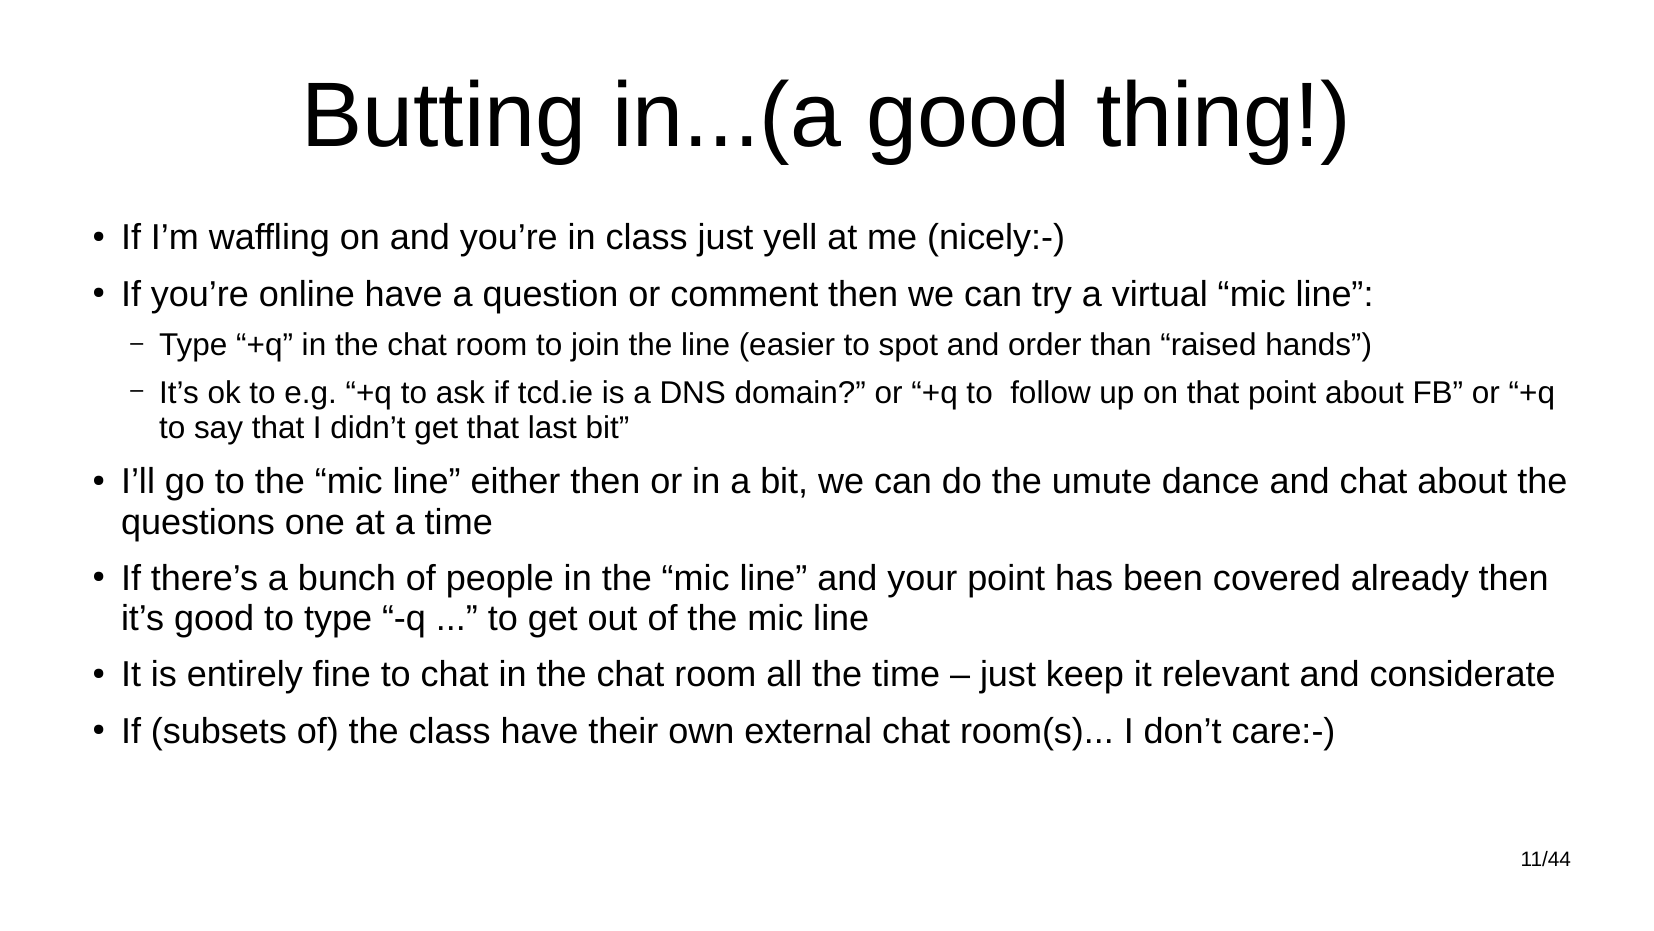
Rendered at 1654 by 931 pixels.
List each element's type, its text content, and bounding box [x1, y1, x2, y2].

list If I’m waffling on and you’re in class just yell at me (nicely:-) If you’re online have a question or comment then we can try a virtual “mic line”: Type “+q” in the chat room to join the line (easier to spot and order than “raised hands”) It’s ok to e.g. “+q to ask if tcd.ie is a DNS domain?” or “+q to follow up on that point about FB” or “+q to say that I didn’t get that last bit” I’ll go to the “mic line” either then or in a bit, we can do the umute dance and chat about the questions one at a time If there’s a bunch of people in the “mic line” and your point has been covered already then it’s good to type “-q ...” to get out of the mic line It is entirely fine to chat in the chat room all the time – just keep it relevant and considerate If (subsets of) the class have their own external chat room(s)... I don’t care:-) [82, 217, 1571, 758]
title Butting in...(a good thing!) [82, 37, 1571, 193]
